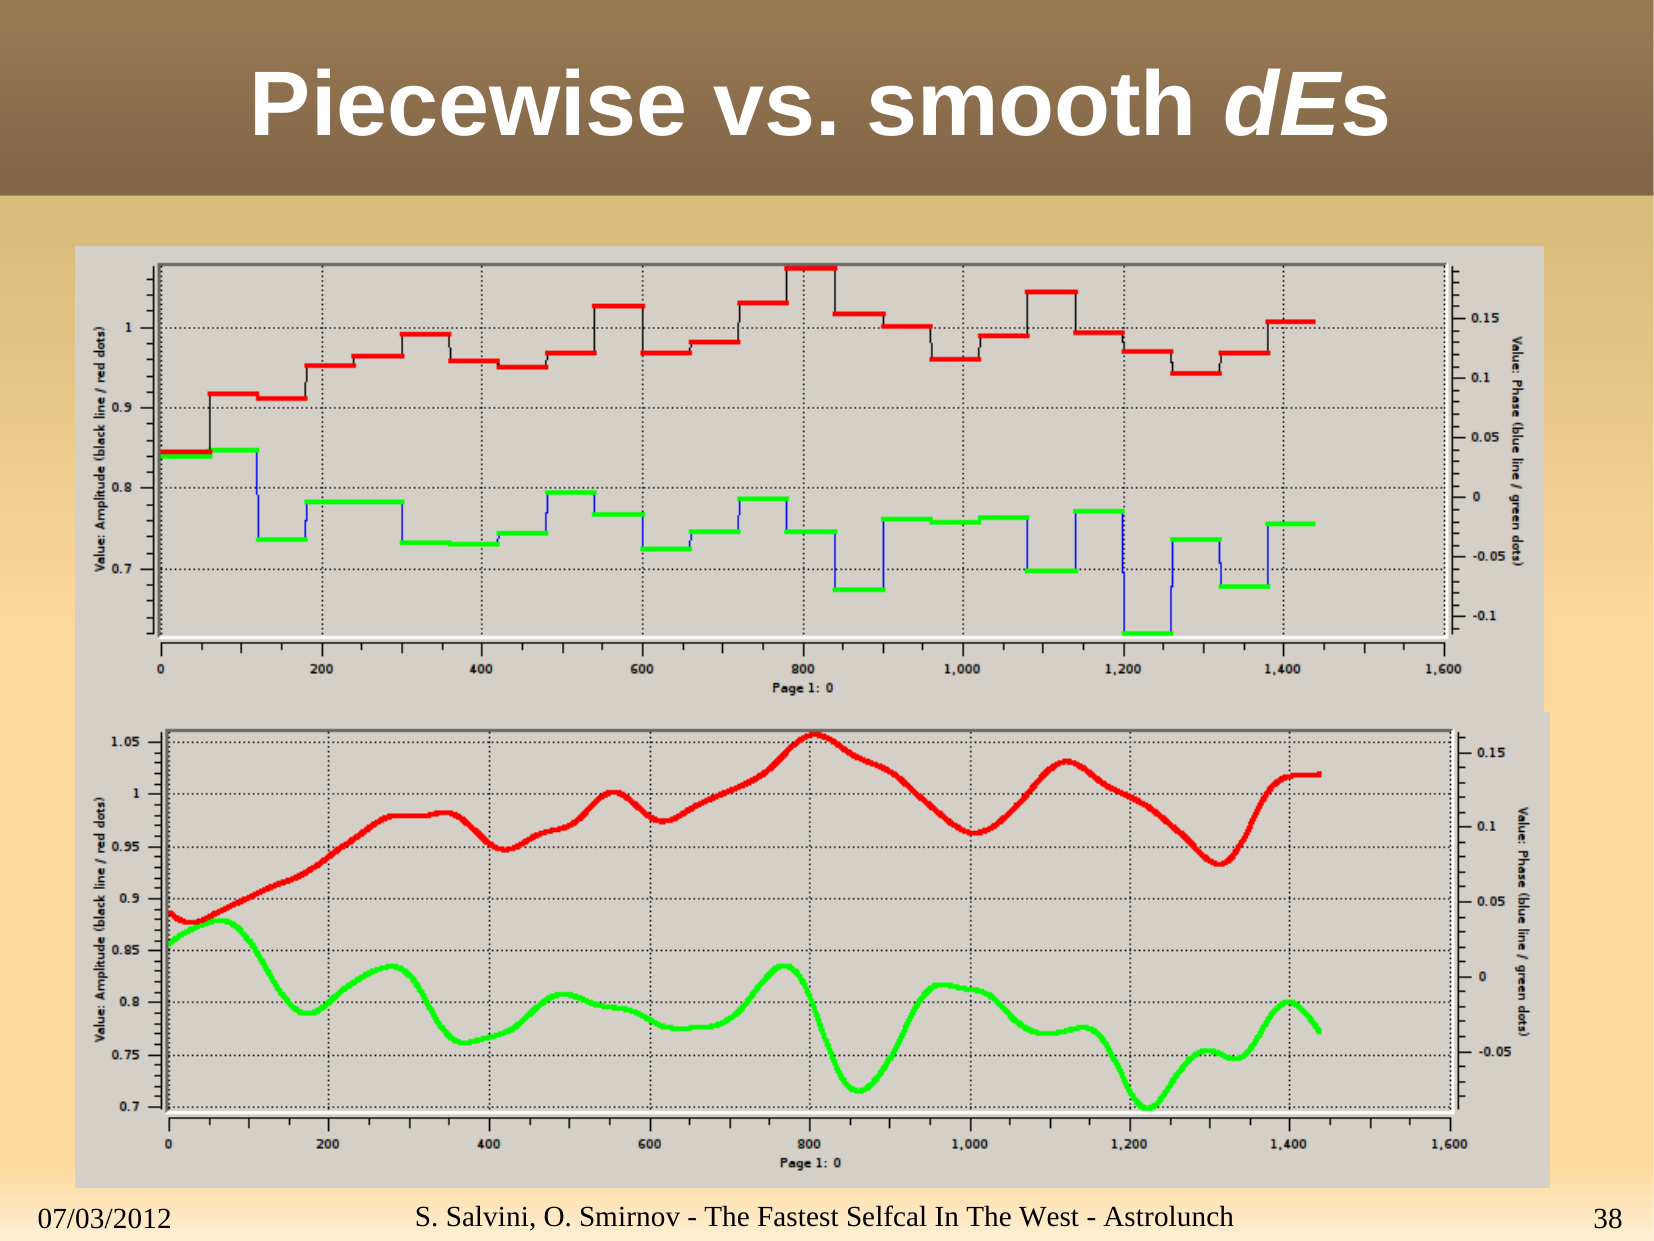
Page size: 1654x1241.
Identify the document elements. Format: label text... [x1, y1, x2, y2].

title Piecewise vs. smooth dEs [76, 7, 1565, 200]
picture [0, 0, 1654, 1241]
